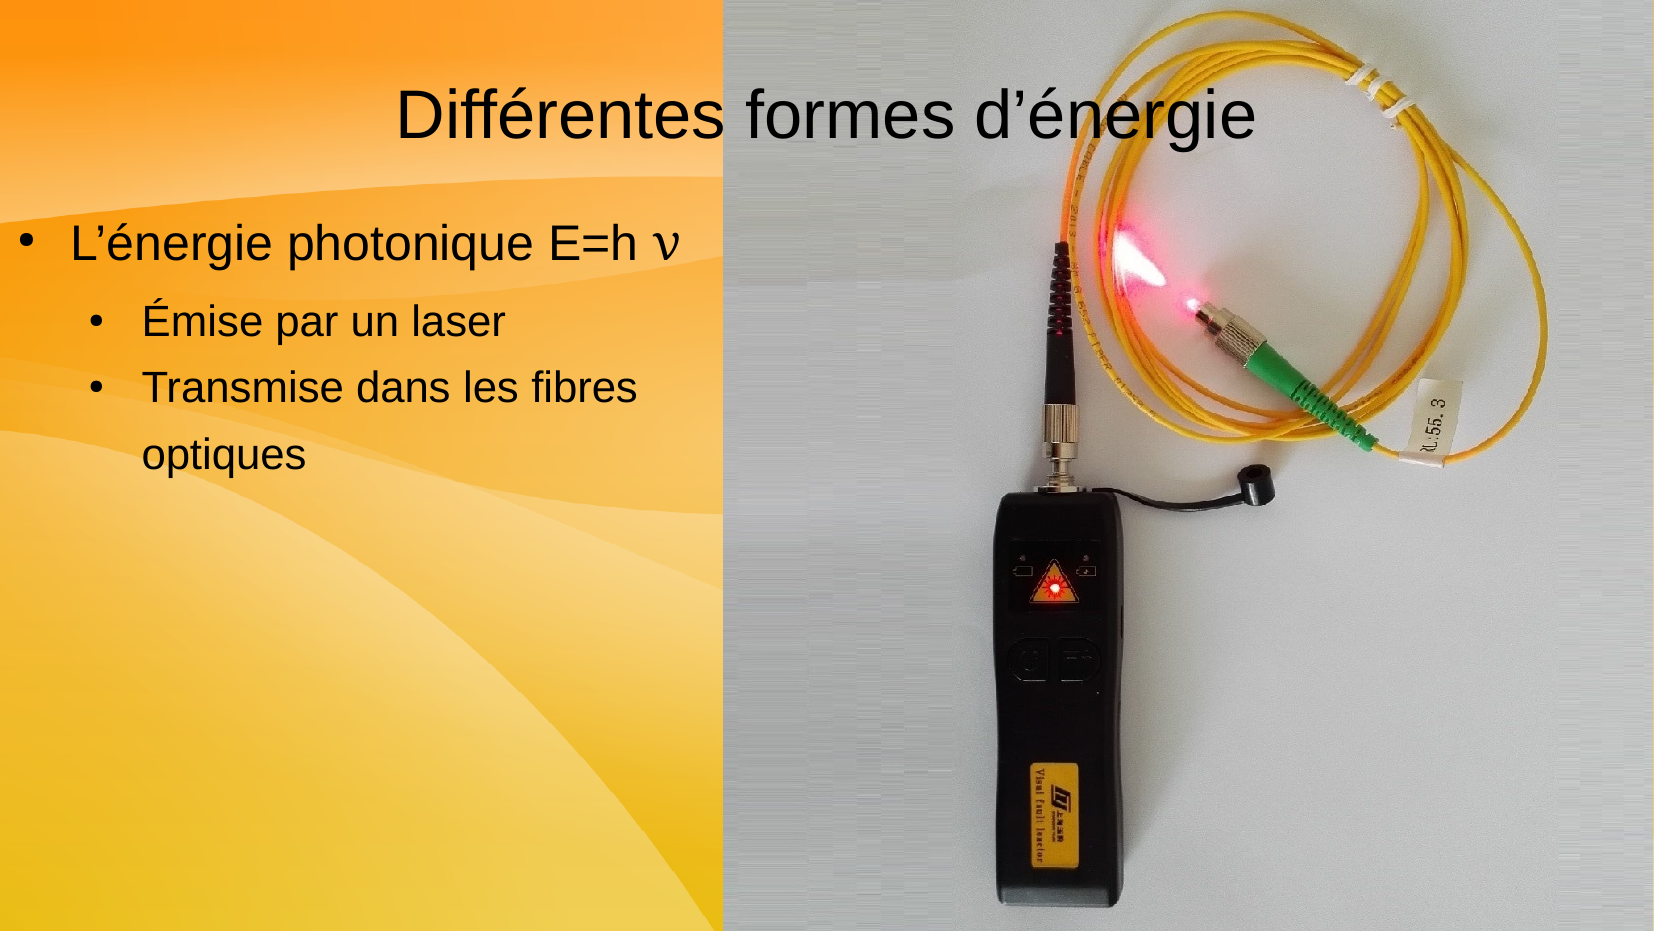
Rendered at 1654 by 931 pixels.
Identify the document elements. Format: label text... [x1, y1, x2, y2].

list L’énergie photonique E=h ν Émise par un laser Transmise dans les fibres optiques [0, 206, 723, 931]
picture [0, 0, 1654, 931]
title Différentes formes d’énergie [82, 37, 1571, 193]
